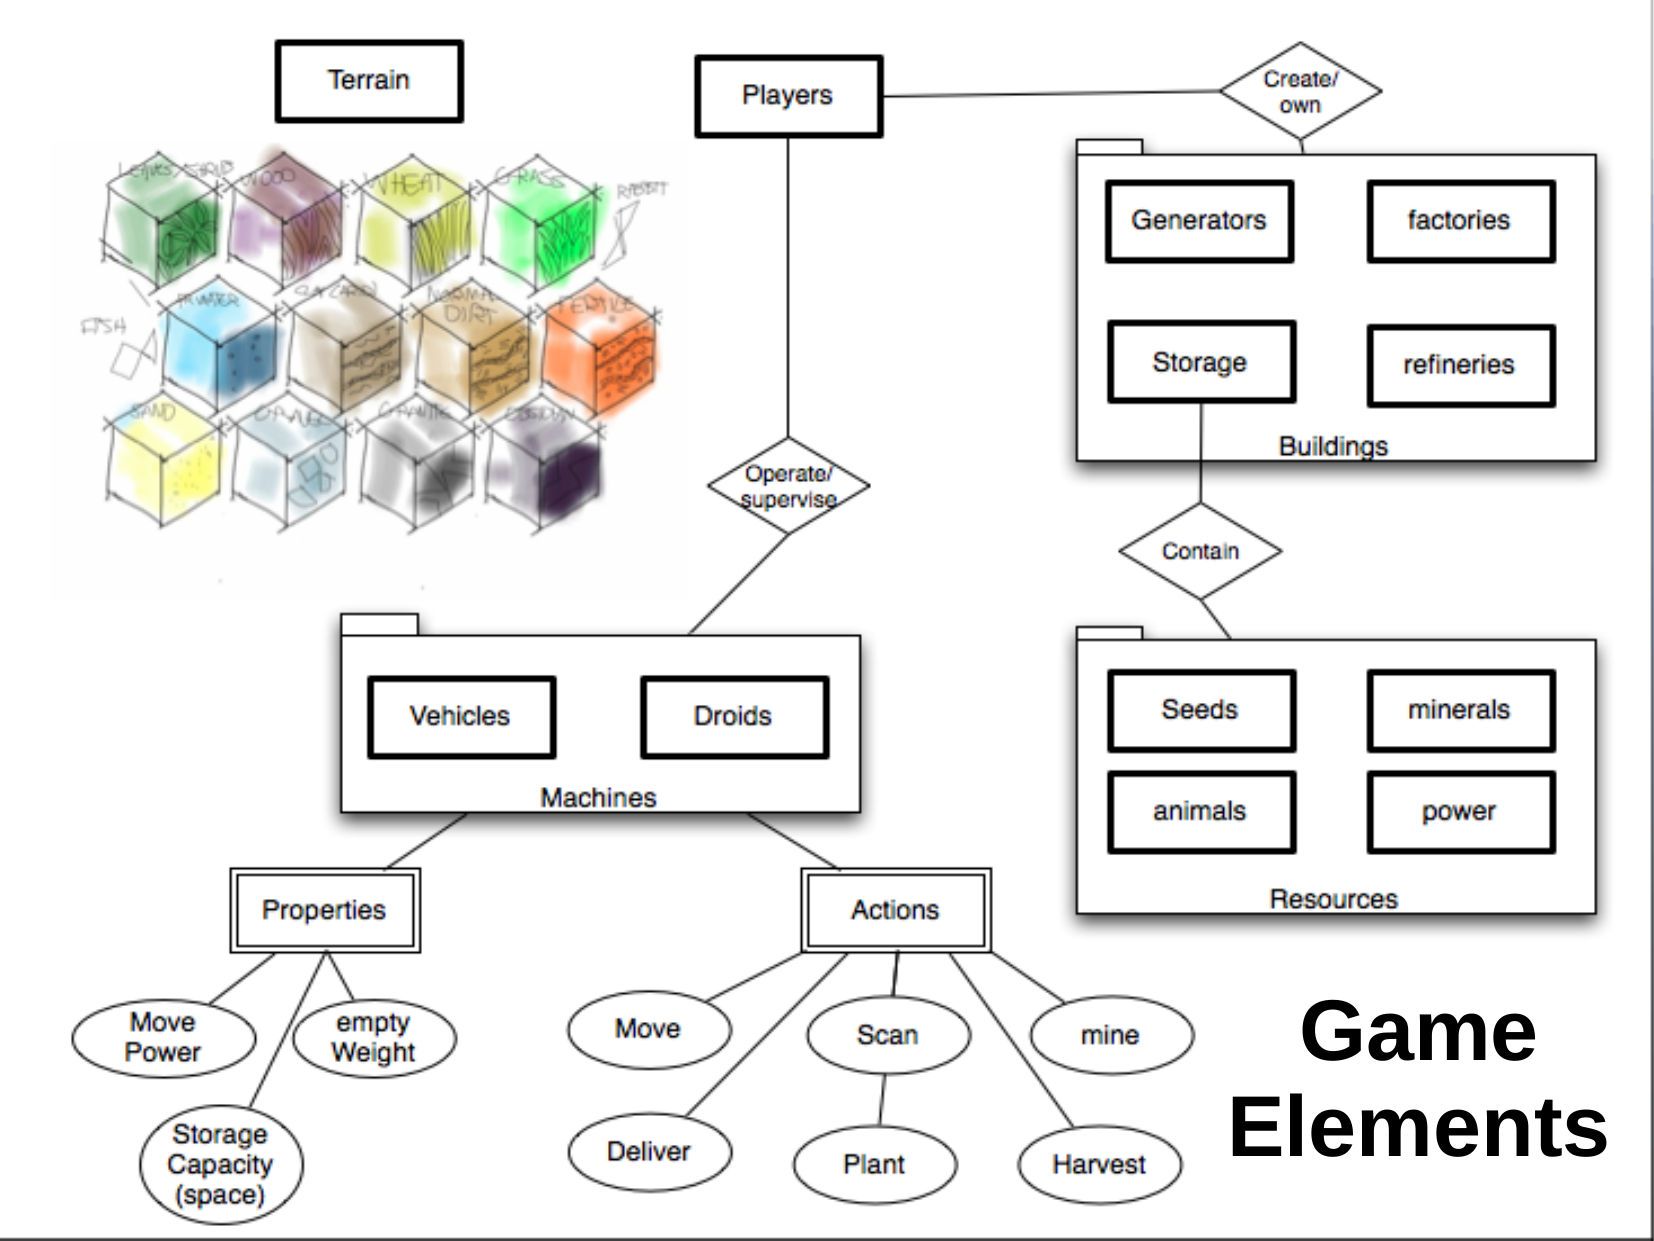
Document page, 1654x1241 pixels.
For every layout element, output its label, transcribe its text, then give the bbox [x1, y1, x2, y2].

title Game Elements [1200, 975, 1639, 1183]
picture [0, 0, 1654, 1241]
